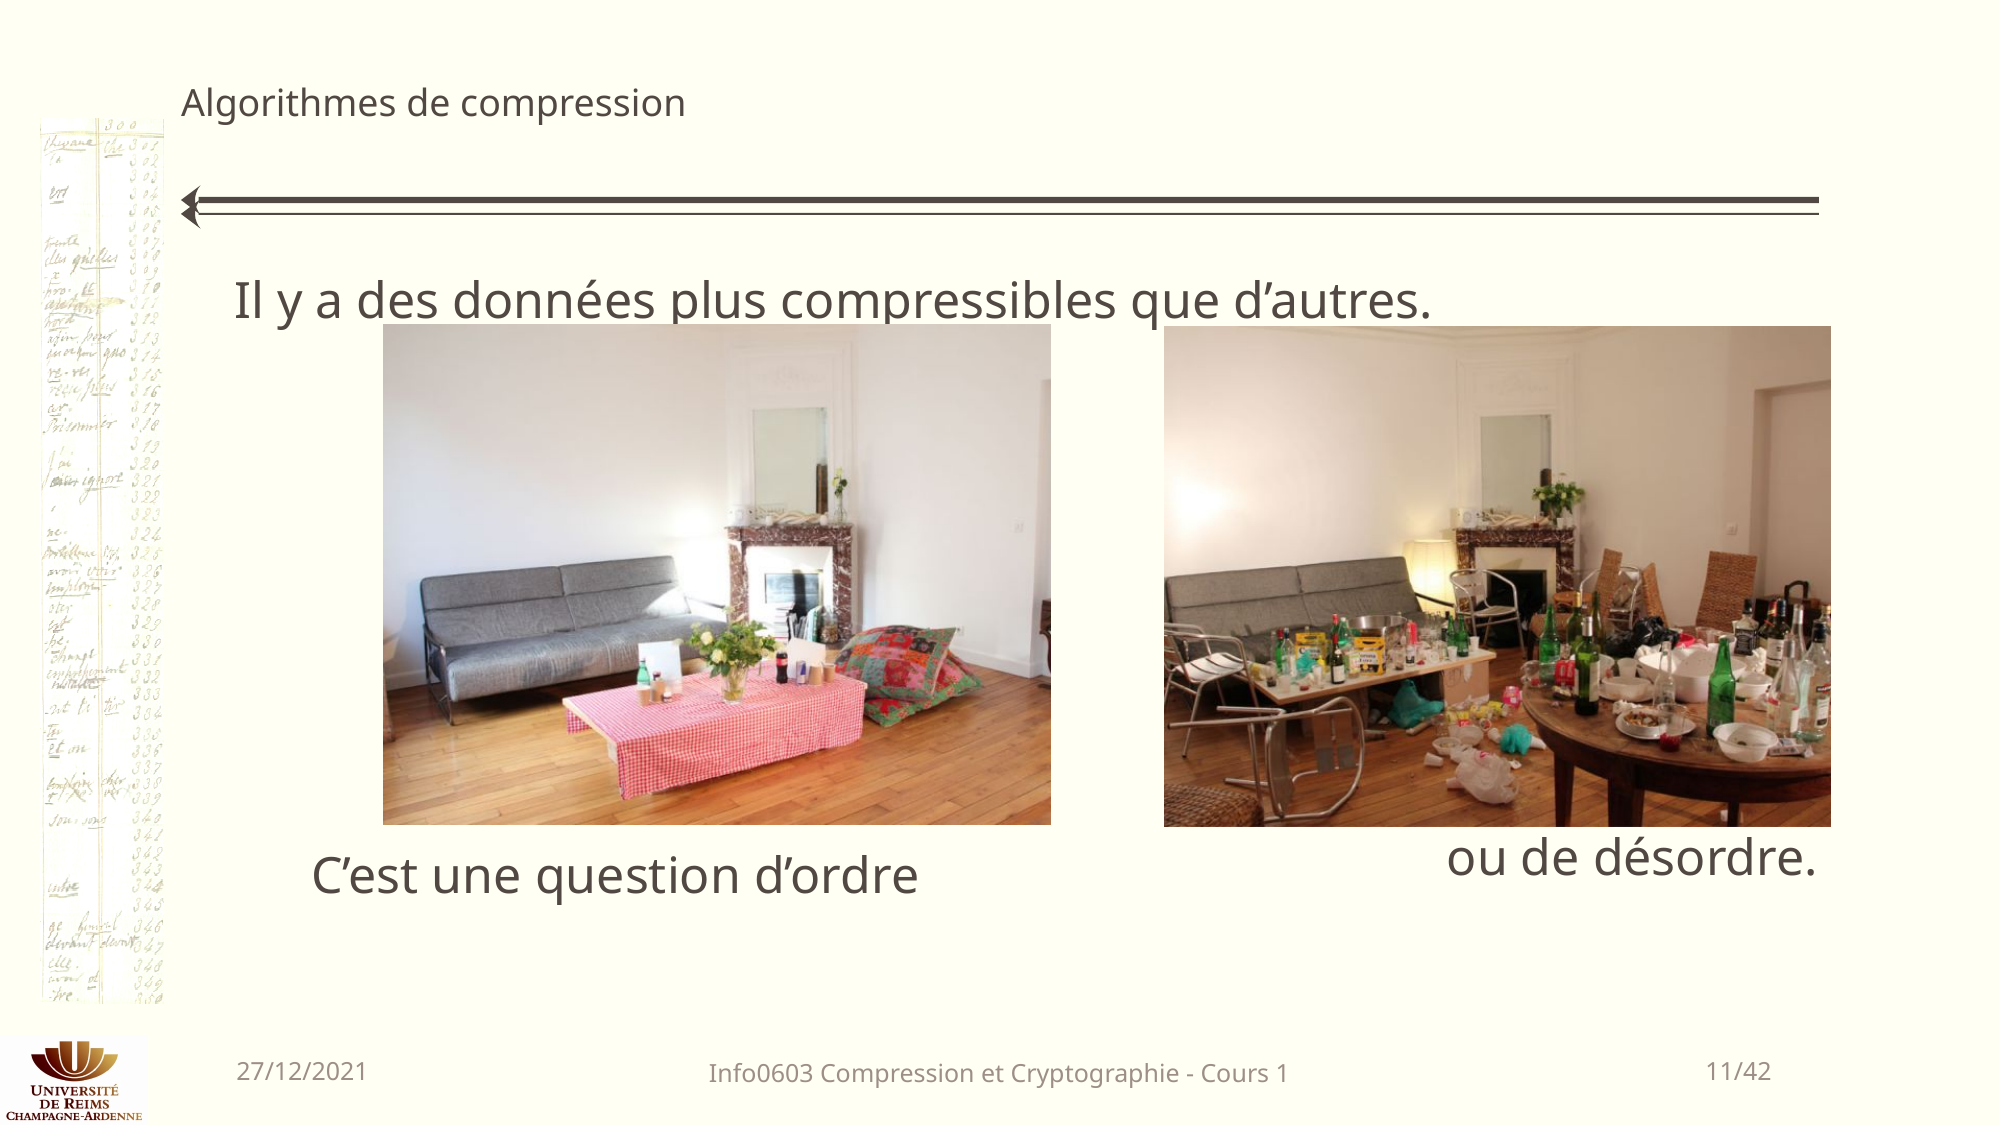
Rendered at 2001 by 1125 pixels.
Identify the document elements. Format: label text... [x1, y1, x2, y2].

picture [383, 324, 1051, 825]
list ou de désordre. [1446, 826, 1949, 945]
list C’est une question d’ordre [311, 844, 1949, 1081]
picture [1164, 326, 1831, 827]
picture [0, 1035, 148, 1125]
title Algorithmes de compression [180, 12, 1819, 193]
picture [40, 118, 164, 1004]
list Il y a des données plus compressibles que d’autres. [163, 183, 1802, 420]
